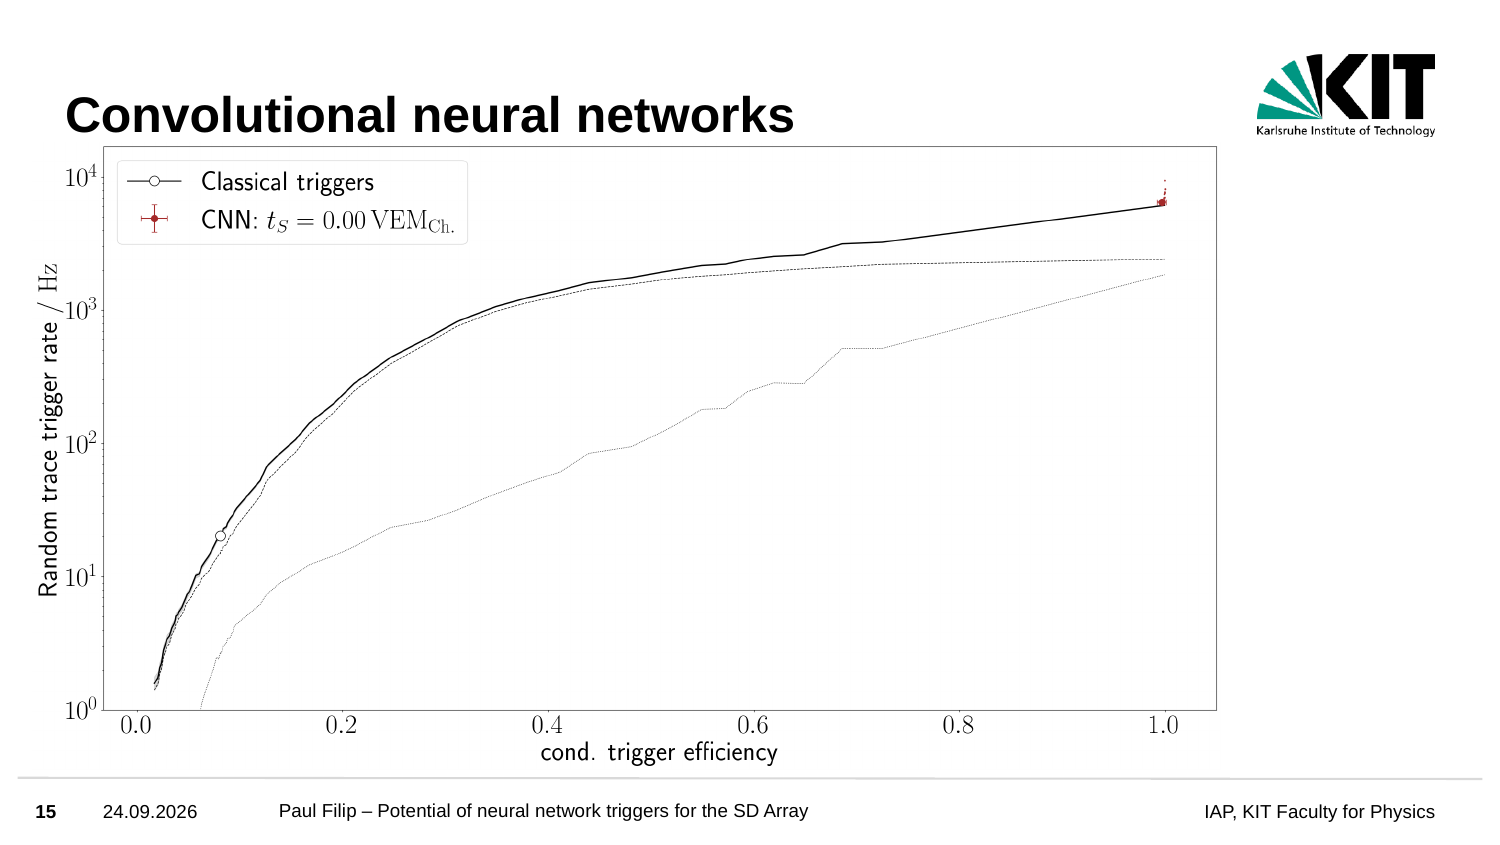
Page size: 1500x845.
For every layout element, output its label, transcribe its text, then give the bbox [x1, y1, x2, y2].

picture [32, 142, 1221, 770]
title Convolutional neural networks [64, 48, 1192, 142]
picture [1257, 54, 1435, 137]
